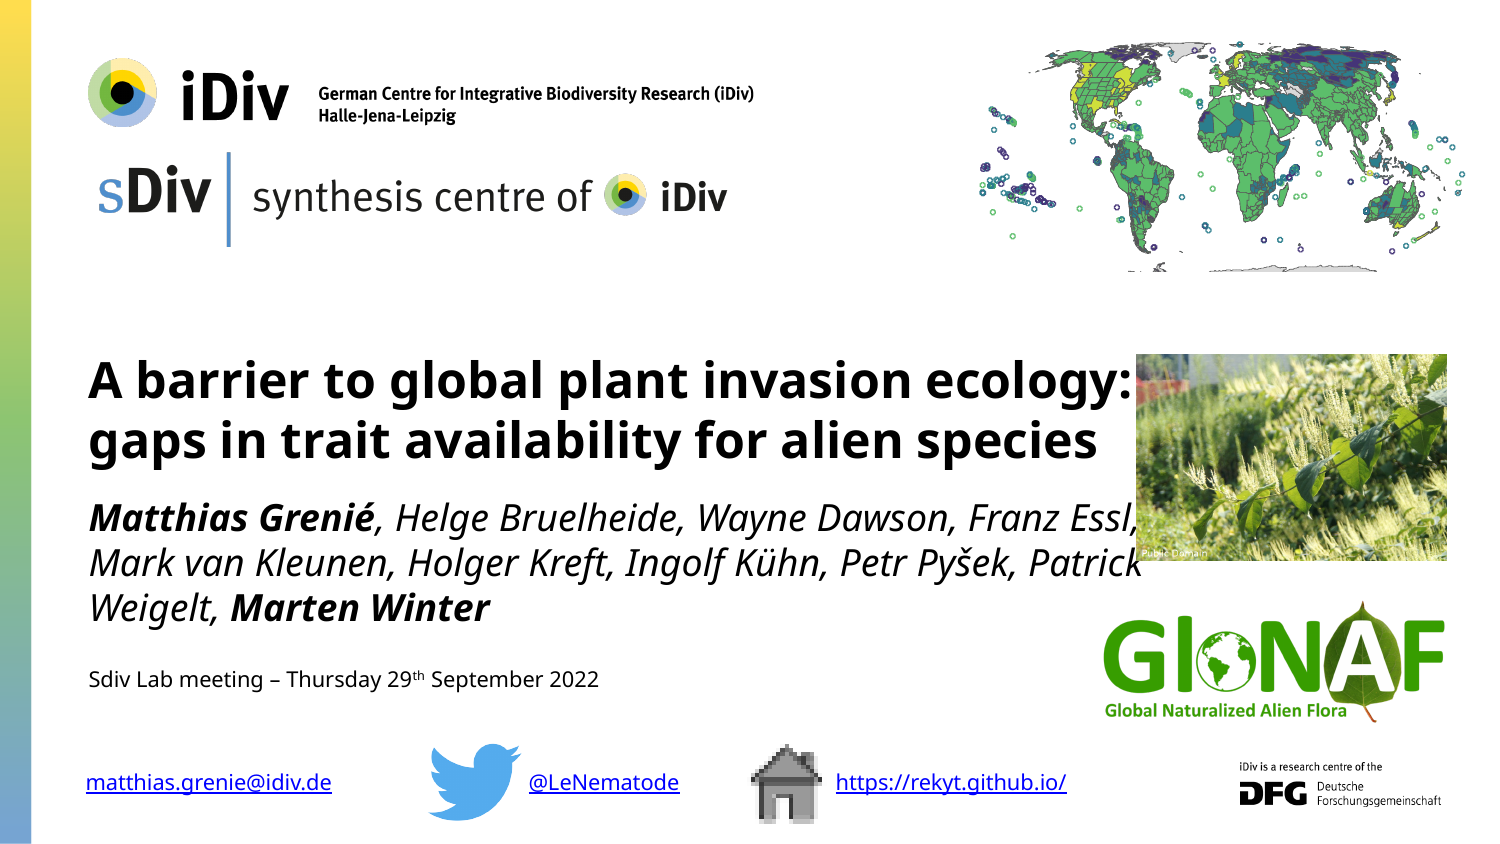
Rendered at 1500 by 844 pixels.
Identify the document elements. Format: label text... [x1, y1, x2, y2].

text_box @LeNematode [513, 761, 702, 803]
text_box Sdiv Lab meeting – Thursday 29th September 2022 [88, 665, 1211, 740]
text_box Matthias Grenié, Helge Bruelheide, Wayne Dawson, Franz Essl, Mark van Kleunen, Holger Kreft, Ingolf Kühn, Petr Pyšek, Patrick Weigelt, Marten Winter [88, 494, 1211, 612]
text_box https://rekyt.github.io/ [820, 761, 1109, 803]
picture [0, 0, 1500, 844]
text_box matthias.grenie@idiv.de [70, 761, 378, 803]
text_box [76, 129, 751, 271]
text_box A barrier to global plant invasion ecology: gaps in trait availability for alien species [88, 291, 1211, 469]
